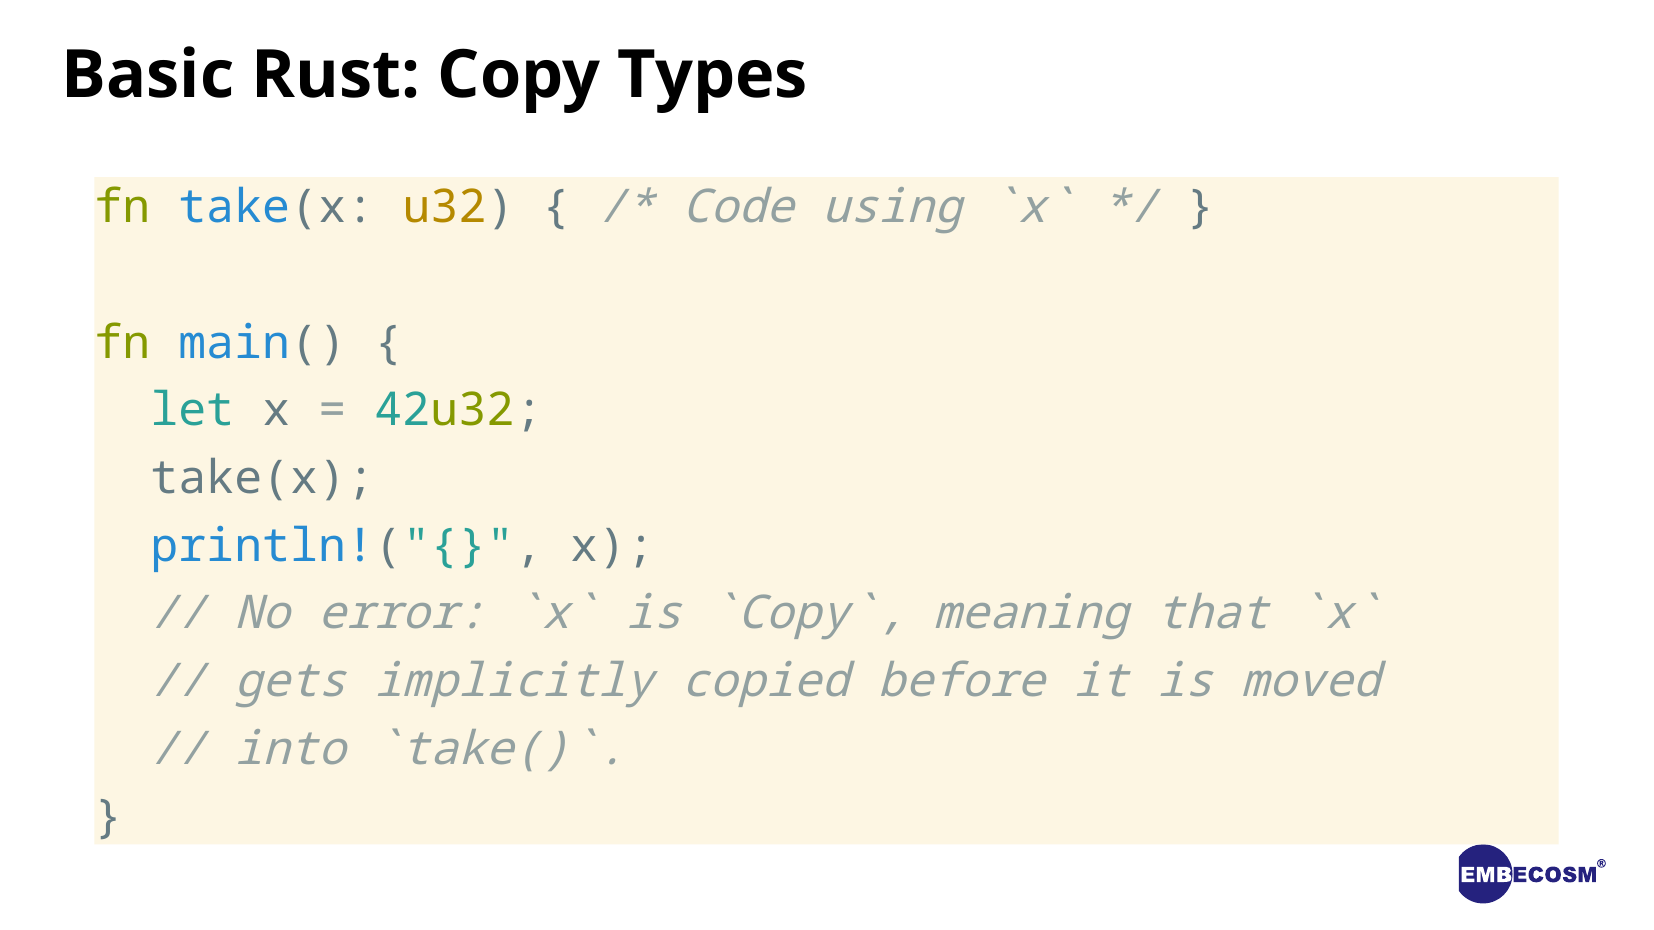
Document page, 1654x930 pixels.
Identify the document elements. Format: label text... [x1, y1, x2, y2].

list fn take(x: u32) { /* Code using `x` */ } fn main() { let x = 42u32; take(x); println!("{}", x); // No error: `x` is `Copy`, meaning that `x` // gets implicitly copied before it is moved // into `take()`. } [94, 177, 1559, 845]
title Basic Rust: Copy Types [47, 26, 1606, 178]
